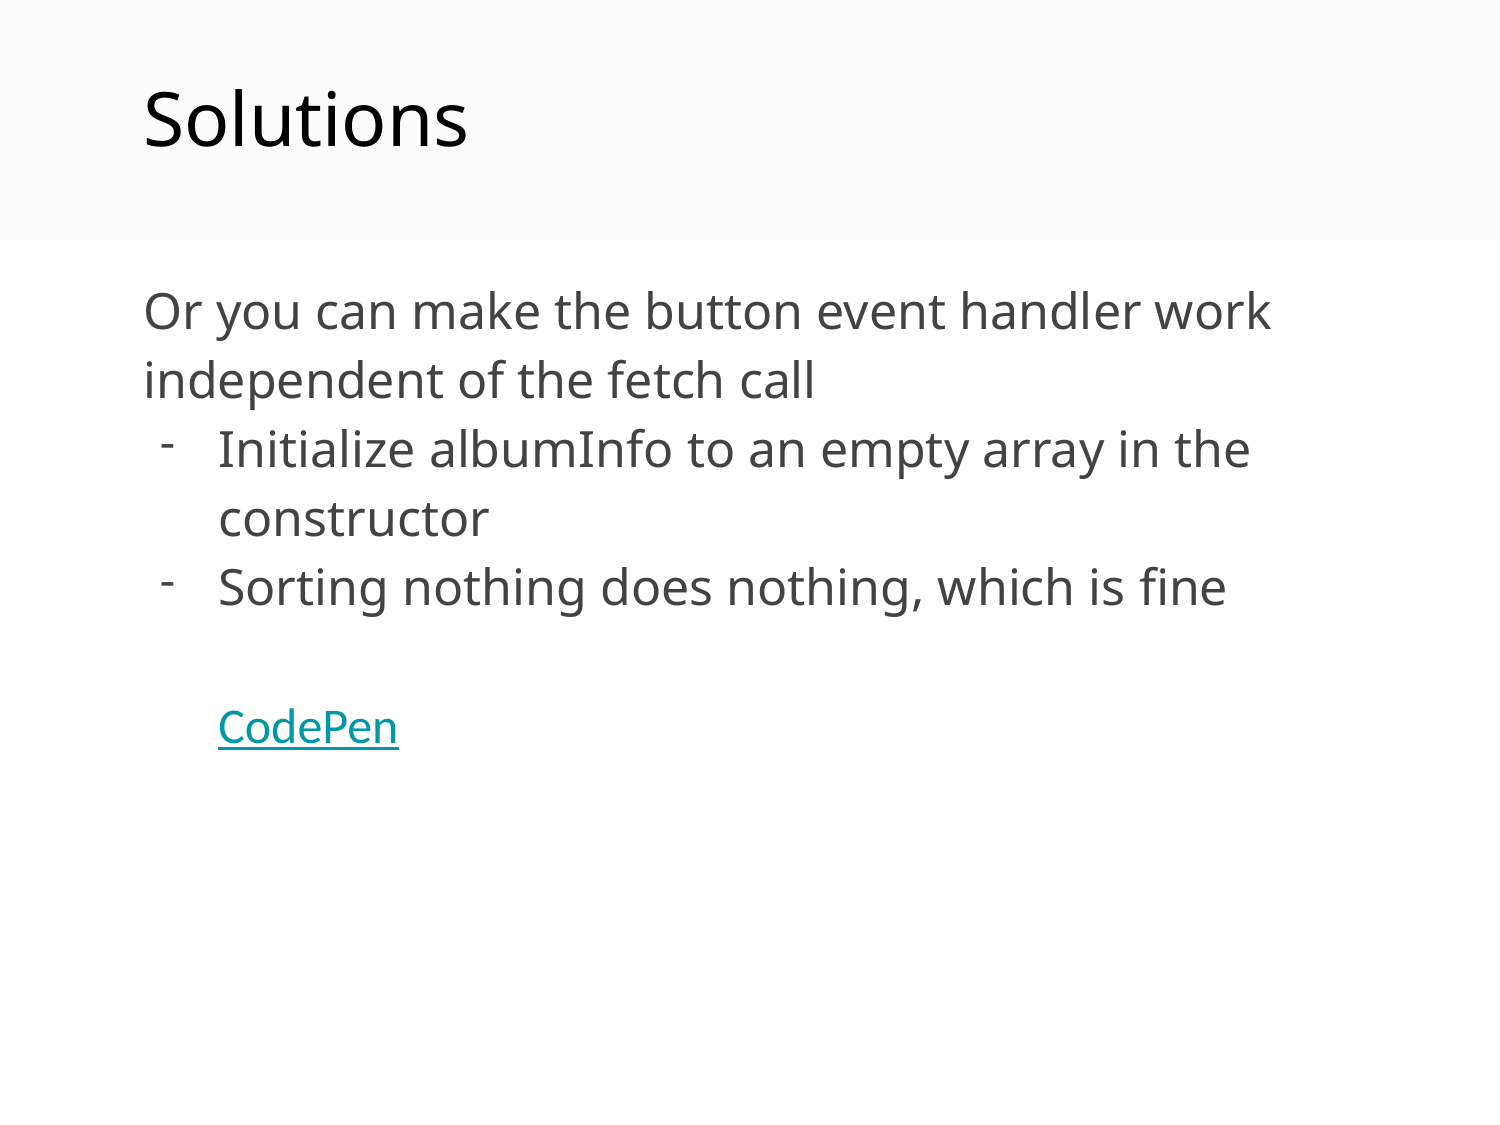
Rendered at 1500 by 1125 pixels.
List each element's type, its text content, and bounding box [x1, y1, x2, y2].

list Or you can make the button event handler work independent of the fetch call Initialize albumInfo to an empty array in the constructor Sorting nothing does nothing, which is fine CodePen [128, 255, 1372, 1004]
title Solutions [128, 56, 1372, 183]
